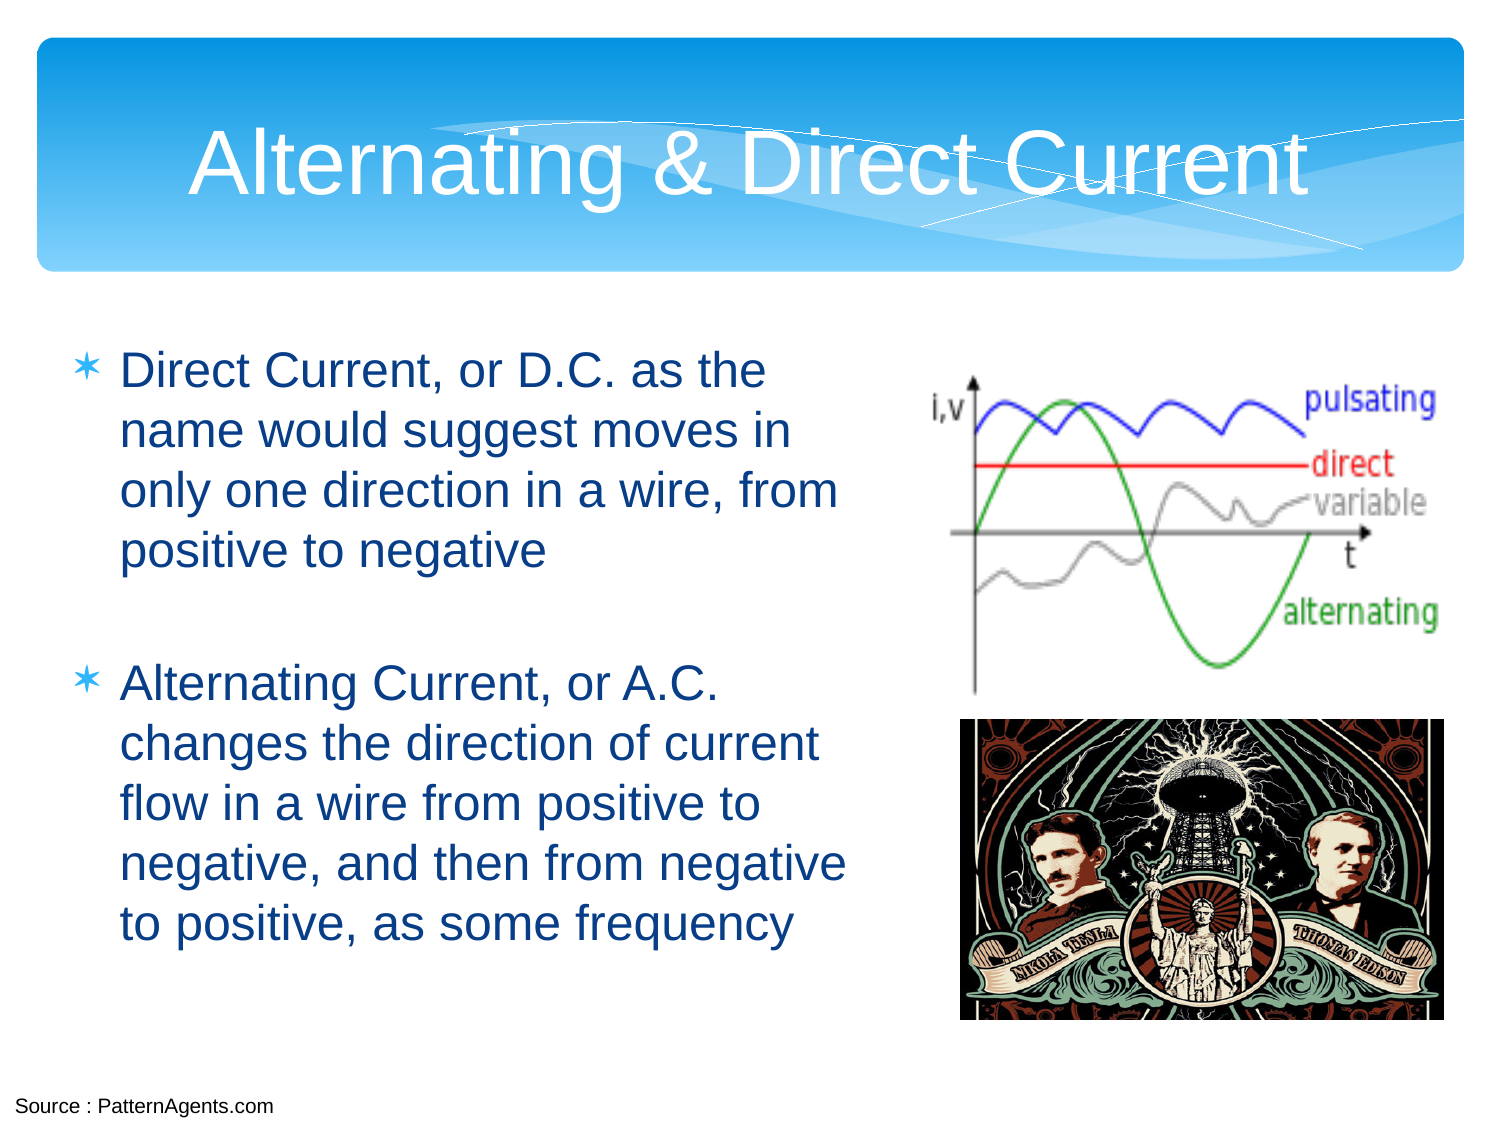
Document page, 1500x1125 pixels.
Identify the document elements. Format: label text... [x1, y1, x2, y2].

picture [915, 359, 1441, 711]
picture [960, 719, 1444, 1021]
list Direct Current, or D.C. as the name would suggest moves in only one direction in a wire, from positive to negative Alternating Current, or A.C. changes the direction of current flow in a wire from positive to negative, and then from negative to positive, as some frequency [60, 330, 871, 1006]
title Alternating & Direct Current [75, 55, 1426, 261]
text_box Source : PatternAgents.com [0, 1084, 313, 1125]
